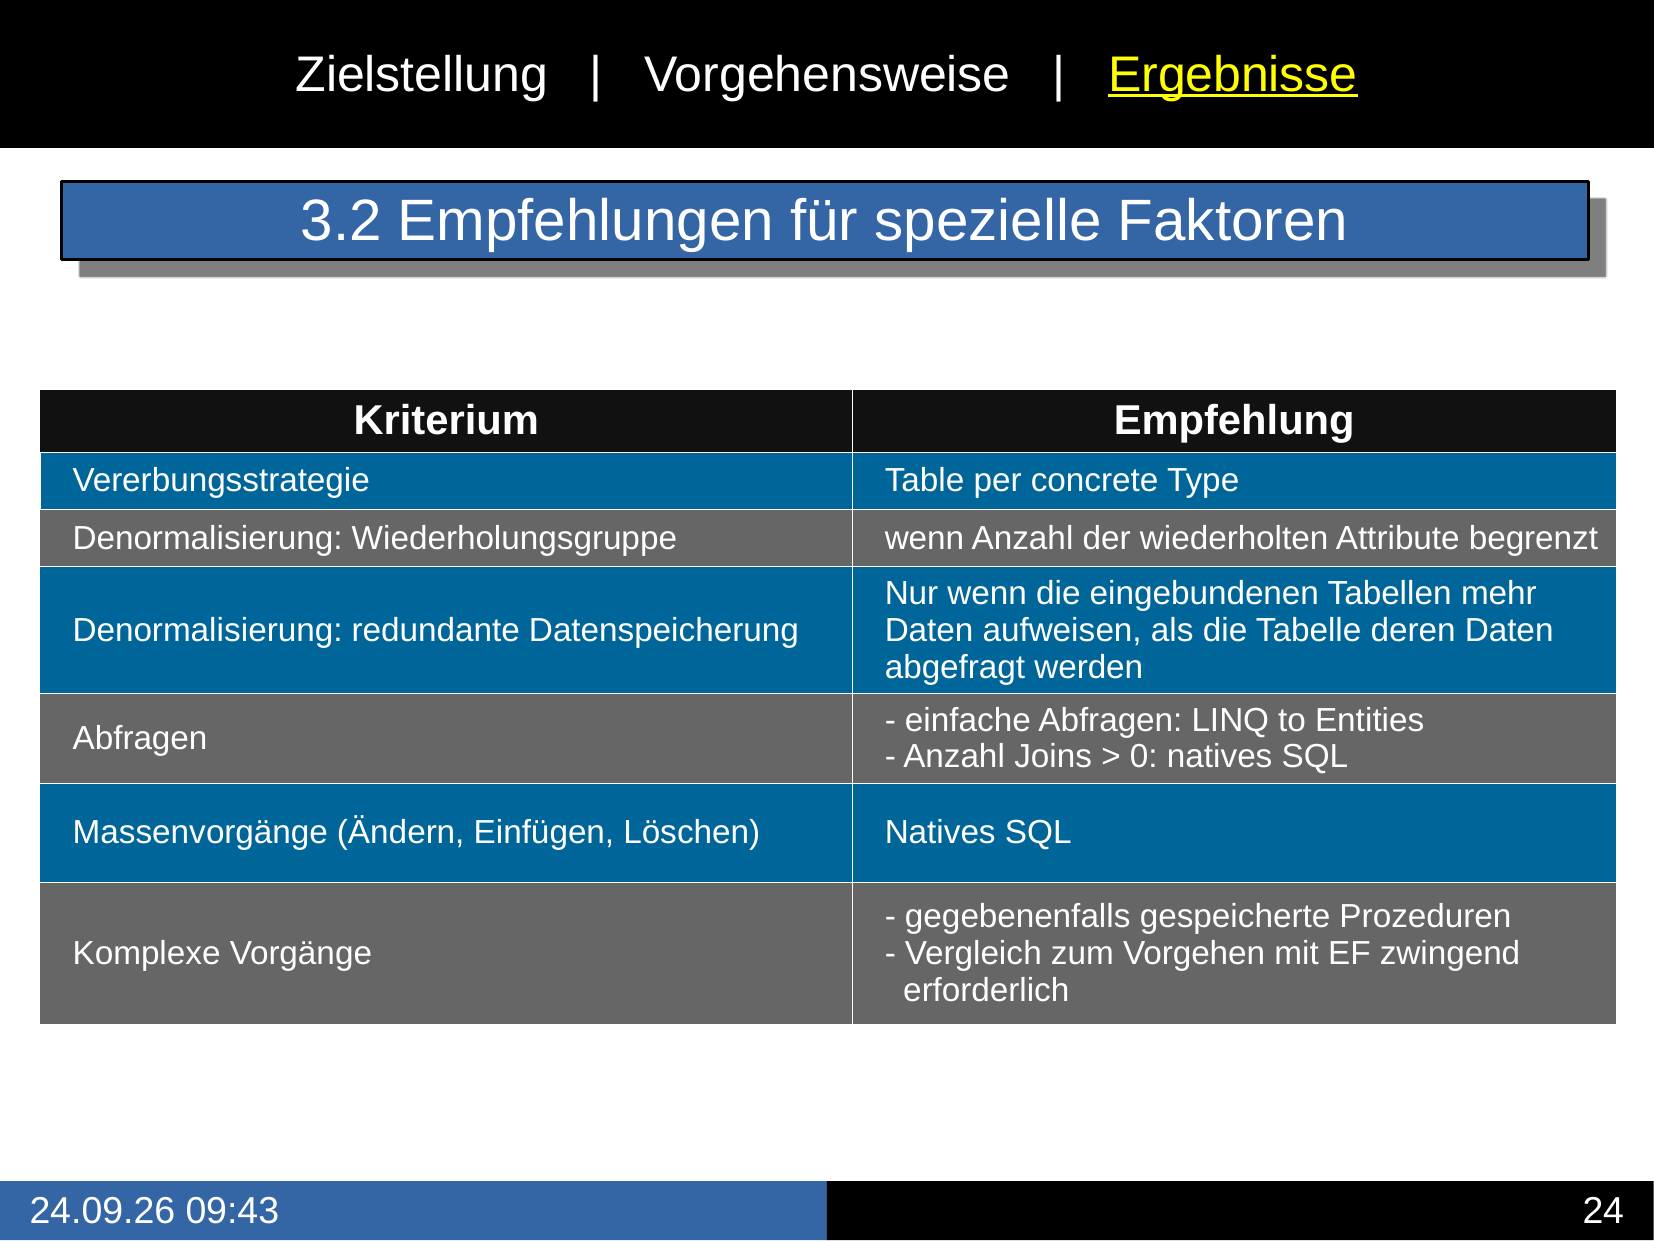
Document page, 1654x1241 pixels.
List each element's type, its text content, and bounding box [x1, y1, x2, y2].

table_cell Nur wenn die eingebundenen Tabellen mehr Daten aufweisen, als die Tabelle deren Daten abgefragt werden [853, 567, 1616, 693]
table_cell wenn Anzahl der wiederholten Attribute begrenzt [853, 510, 1616, 566]
table_header Empfehlung [853, 390, 1616, 452]
table_cell Denormalisierung: Wiederholungsgruppe [40, 510, 852, 566]
table_cell Denormalisierung: redundante Datenspeicherung [40, 567, 852, 693]
table_cell Table per concrete Type [853, 453, 1616, 509]
table_header Kriterium [40, 390, 852, 452]
table_cell Massenvorgänge (Ändern, Einfügen, Löschen) [40, 784, 852, 882]
table_cell Vererbungsstrategie [41, 453, 852, 509]
table_cell - gegebenenfalls gespeicherte Prozeduren - Vergleich zum Vorgehen mit EF zwingend erforderlich [853, 883, 1616, 1024]
table_cell Abfragen [40, 694, 852, 783]
table_cell - einfache Abfragen: LINQ to Entities - Anzahl Joins > 0: natives SQL [853, 694, 1616, 783]
title 3.2 Empfehlungen für spezielle Faktoren [61, 181, 1589, 260]
table_cell Natives SQL [853, 784, 1616, 882]
table_cell Komplexe Vorgänge [40, 883, 852, 1024]
text_box Zielstellung | Vorgehensweise | Ergebnisse [0, 0, 1654, 148]
